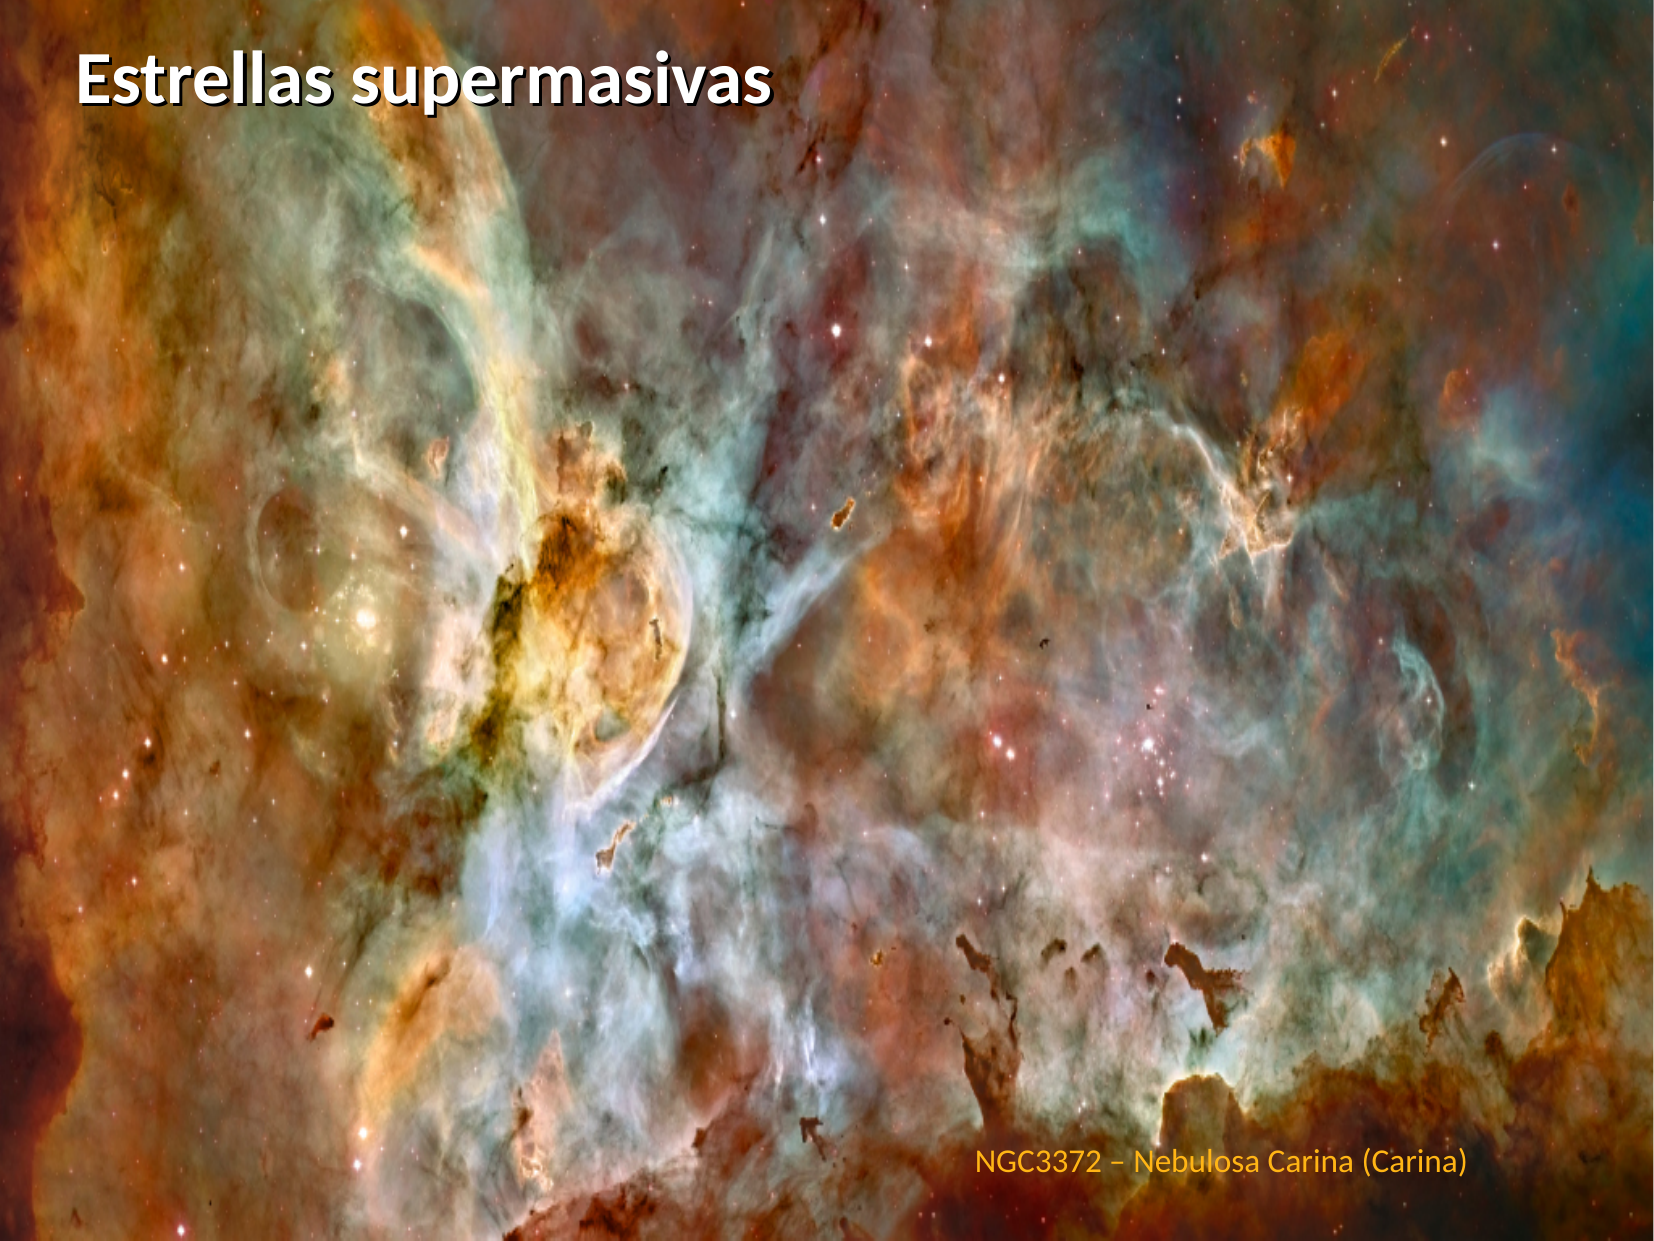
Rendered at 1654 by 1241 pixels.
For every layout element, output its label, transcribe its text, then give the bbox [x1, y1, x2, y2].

text_box NGC3372 – Nebulosa Carina (Carina) [960, 1140, 1557, 1196]
title Estrellas supermasivas [75, 19, 1564, 151]
picture [0, 0, 1654, 1241]
